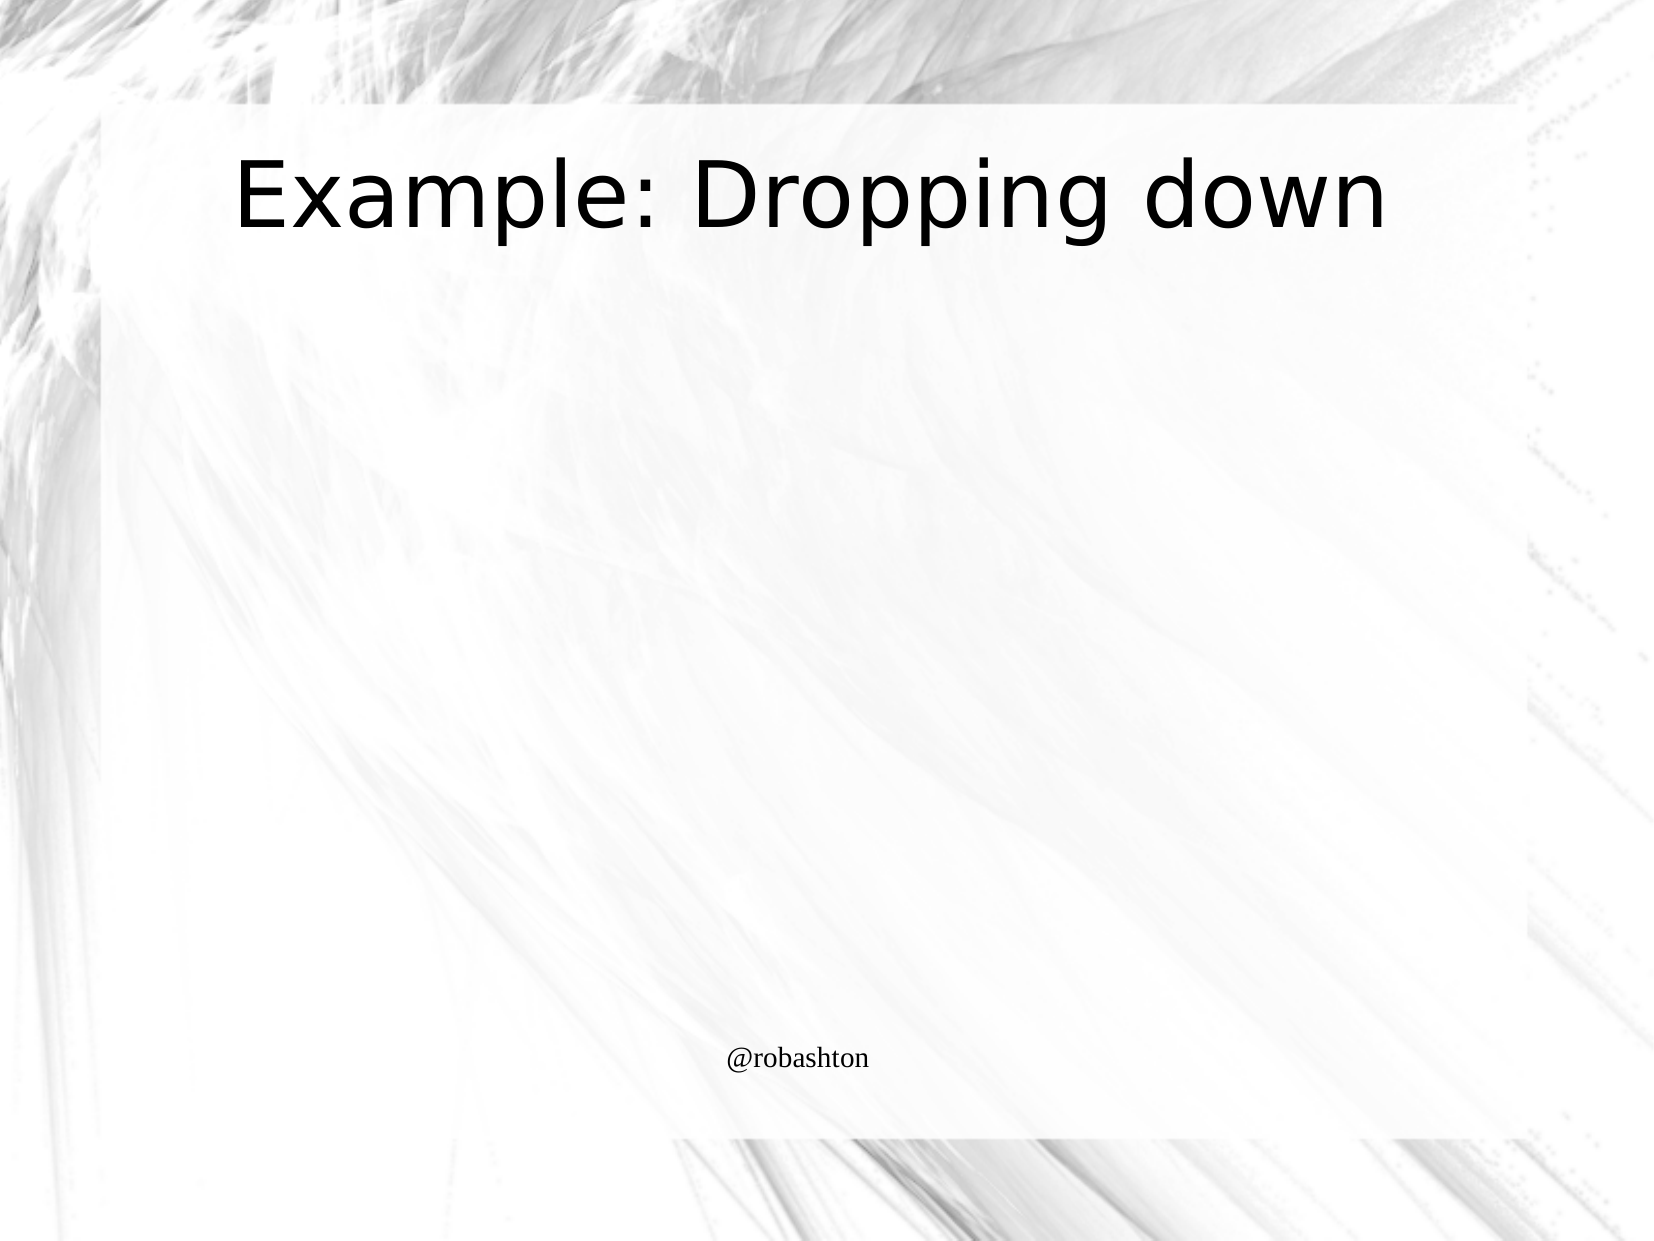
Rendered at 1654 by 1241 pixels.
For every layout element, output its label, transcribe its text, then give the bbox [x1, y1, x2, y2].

picture [0, 0, 1654, 1241]
title Example: Dropping down [118, 112, 1506, 281]
